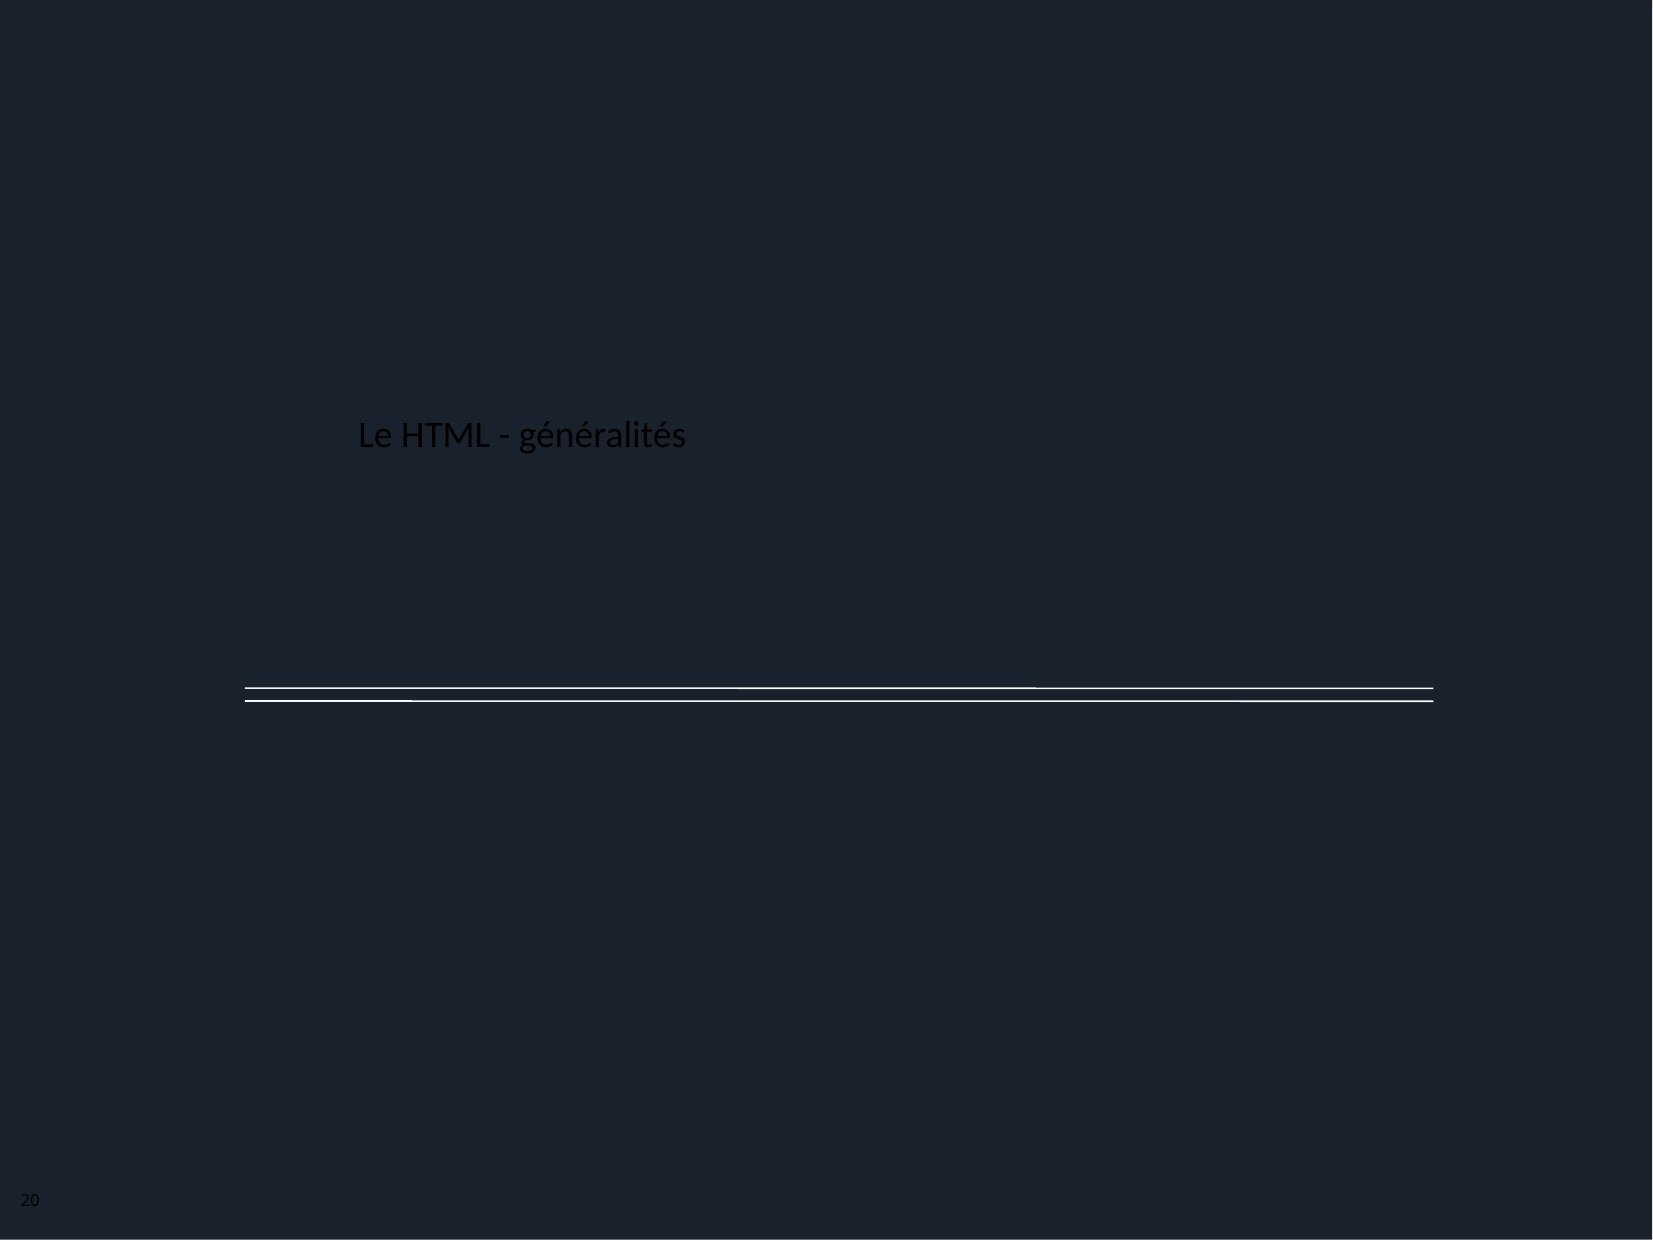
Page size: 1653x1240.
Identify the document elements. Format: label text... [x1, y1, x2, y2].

text_box 20 [18, 1187, 42, 1210]
title Le HTML - généralités [356, 408, 1312, 618]
text_box [0, 0, 1653, 1240]
